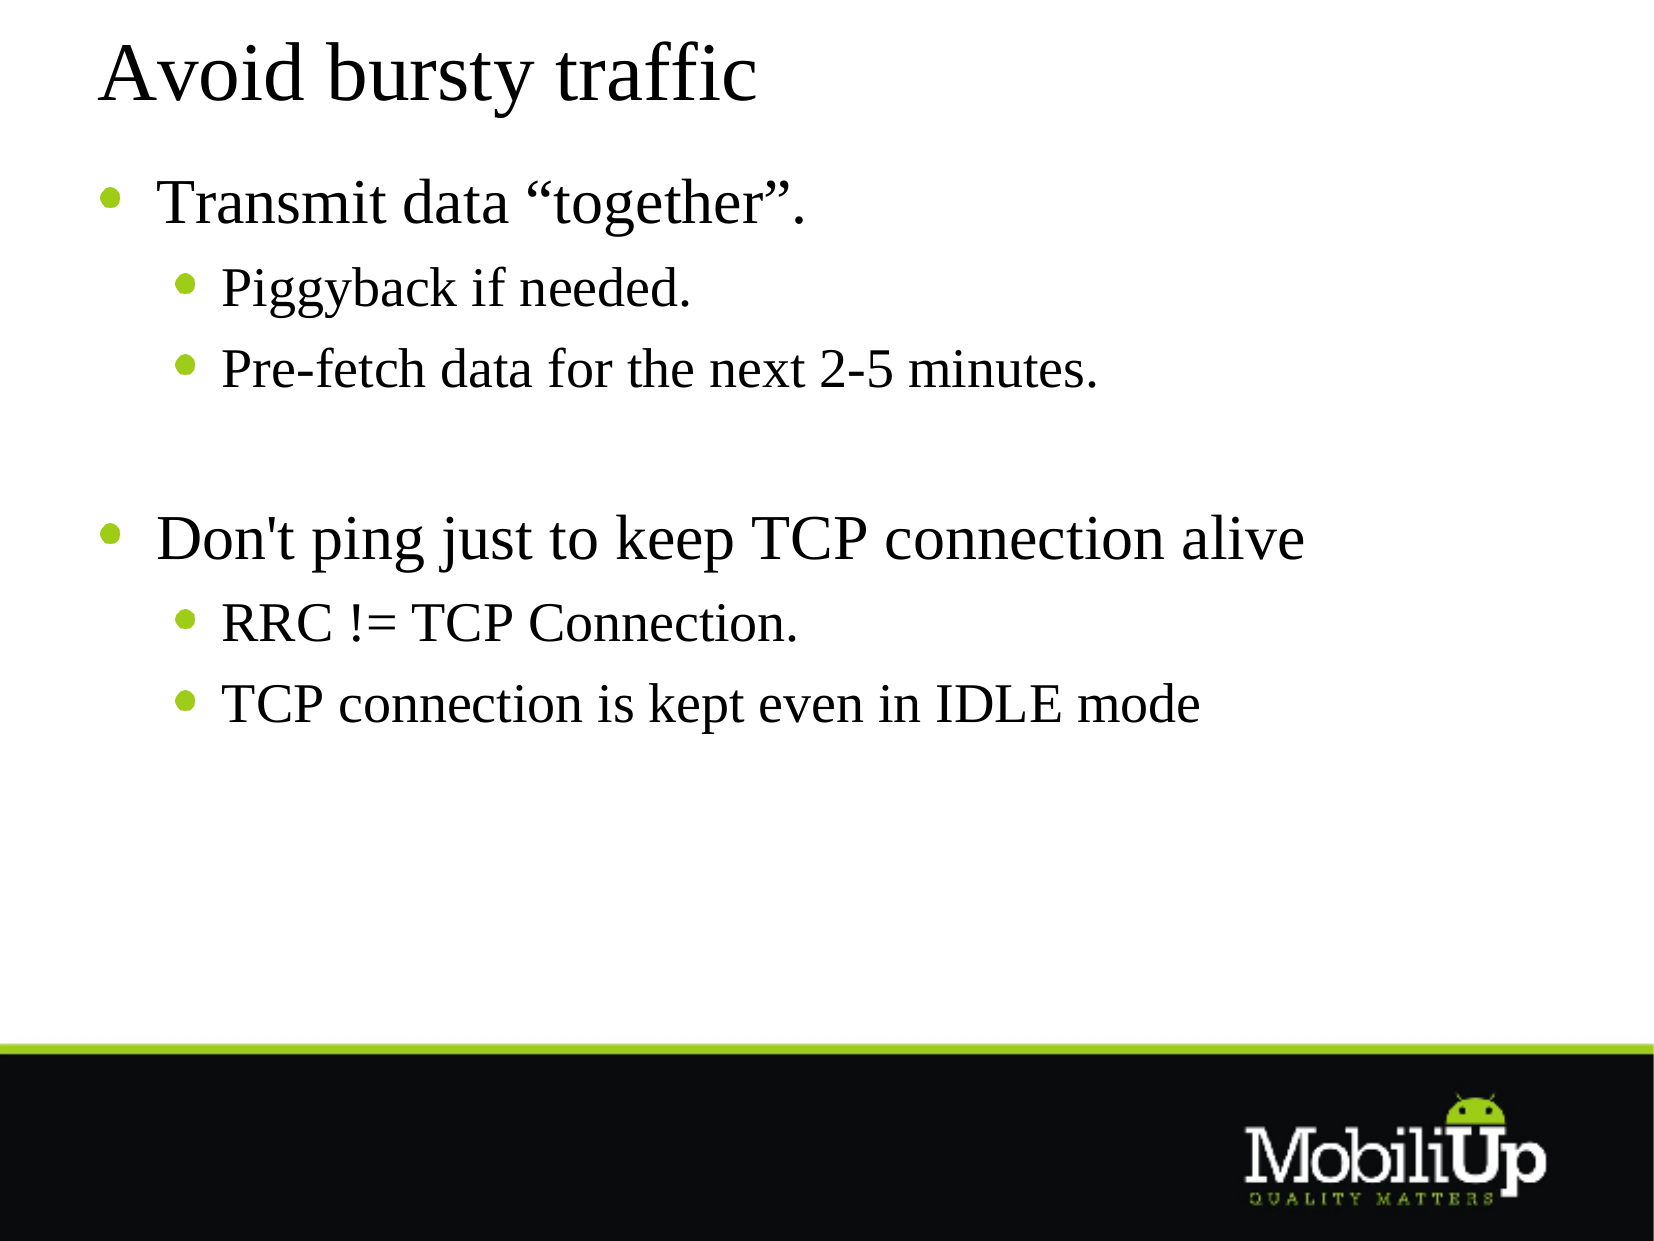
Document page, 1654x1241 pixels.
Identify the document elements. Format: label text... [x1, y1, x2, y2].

title Avoid bursty traffic [82, 9, 1571, 125]
list Transmit data “together”. Piggyback if needed. Pre-fetch data for the next 2-5 minutes. Don't ping just to keep TCP connection alive RRC != TCP Connection. TCP connection is kept even in IDLE mode [85, 151, 1574, 871]
picture [0, 0, 1654, 1241]
